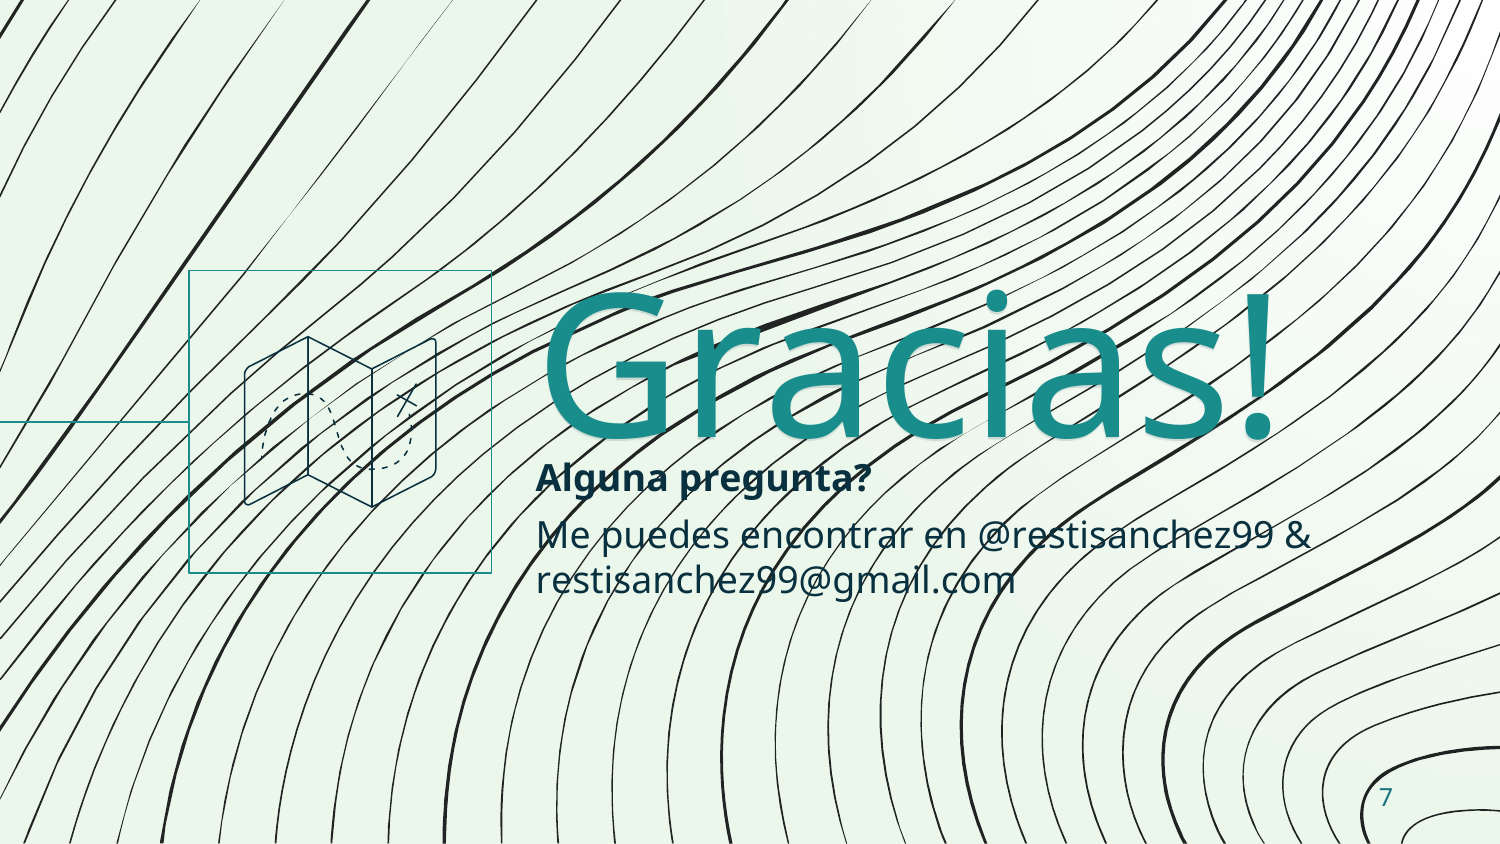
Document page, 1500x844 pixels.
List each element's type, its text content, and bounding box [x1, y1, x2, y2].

subtitle Alguna pregunta? Me puedes encontrar en @restisanchez99 & restisanchez99@gmail.com [535, 454, 1469, 618]
title Gracias! [535, 264, 1332, 454]
text_box 22 [1378, 766, 1469, 832]
